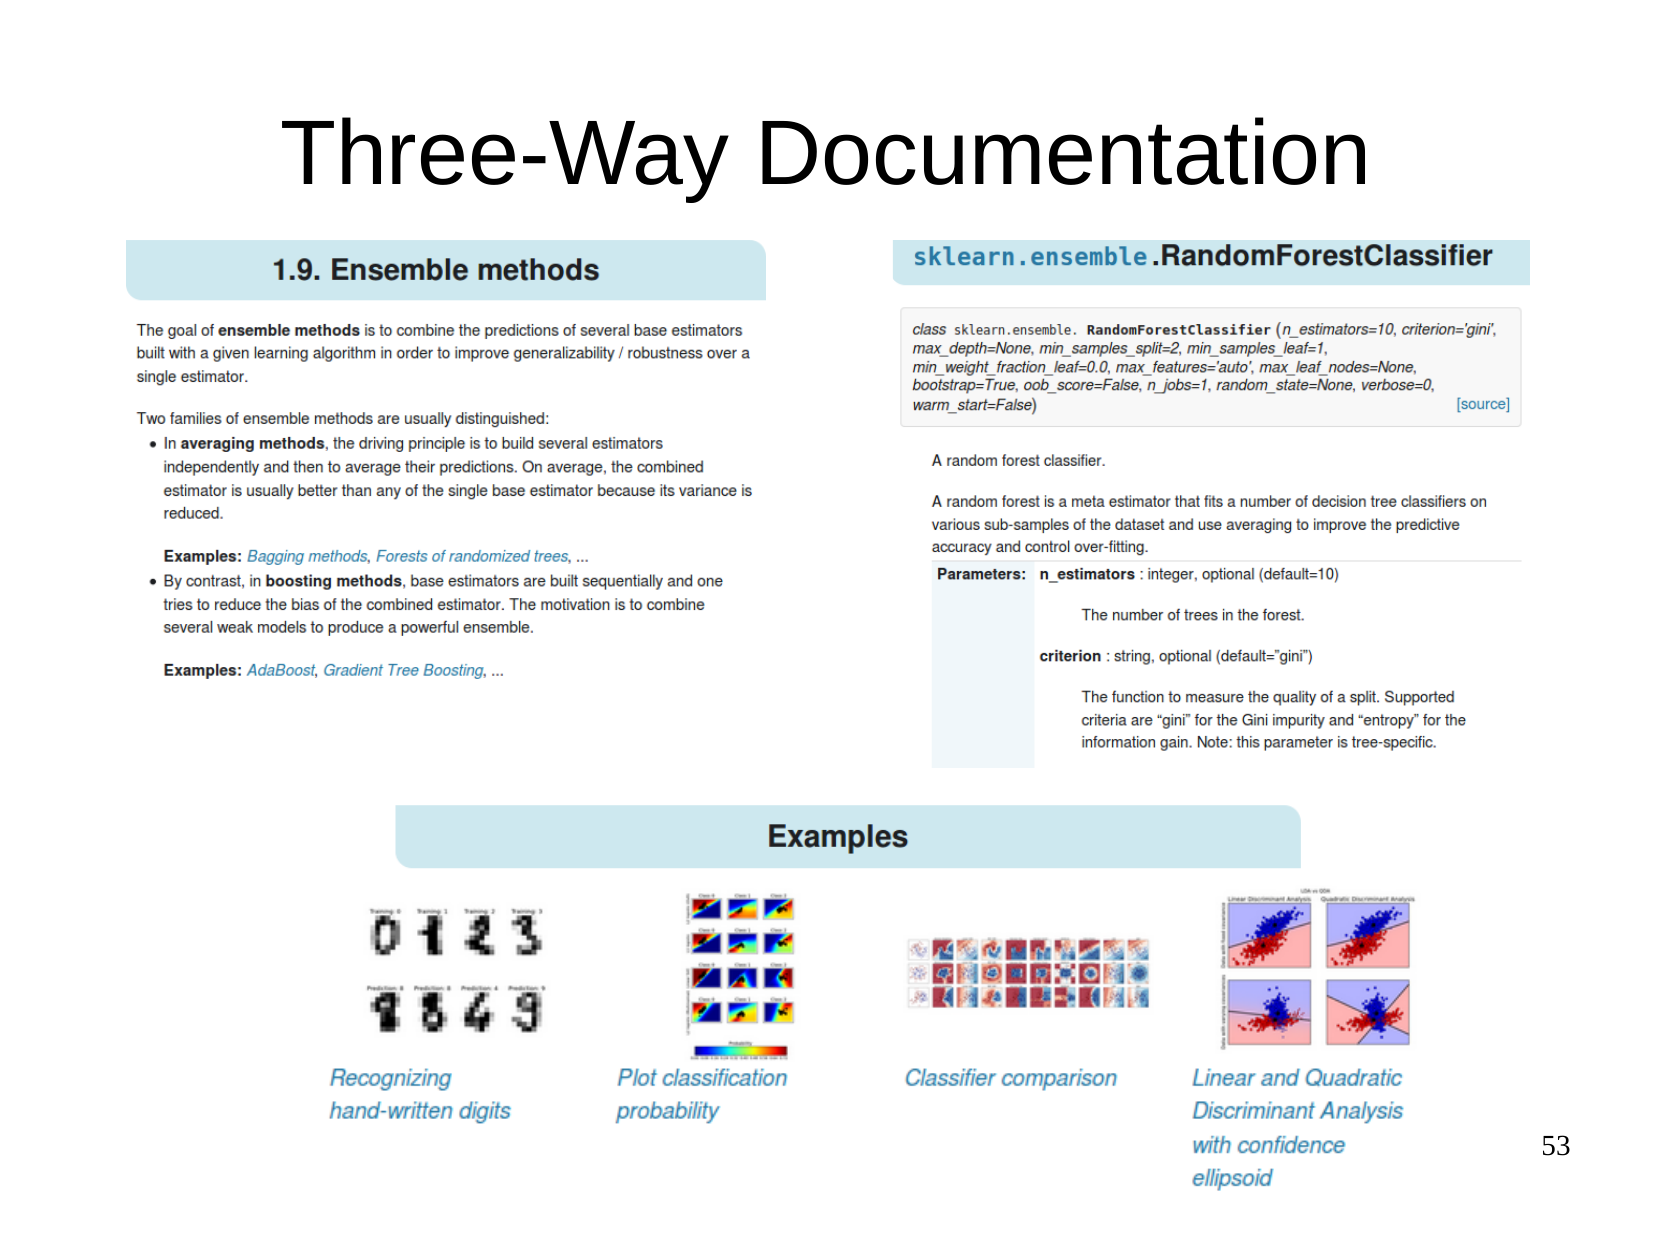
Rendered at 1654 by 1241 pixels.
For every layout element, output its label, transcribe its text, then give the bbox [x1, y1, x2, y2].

title Three-Way Documentation [82, 49, 1571, 257]
picture [255, 794, 1510, 1231]
picture [892, 240, 1531, 768]
picture [126, 239, 766, 694]
